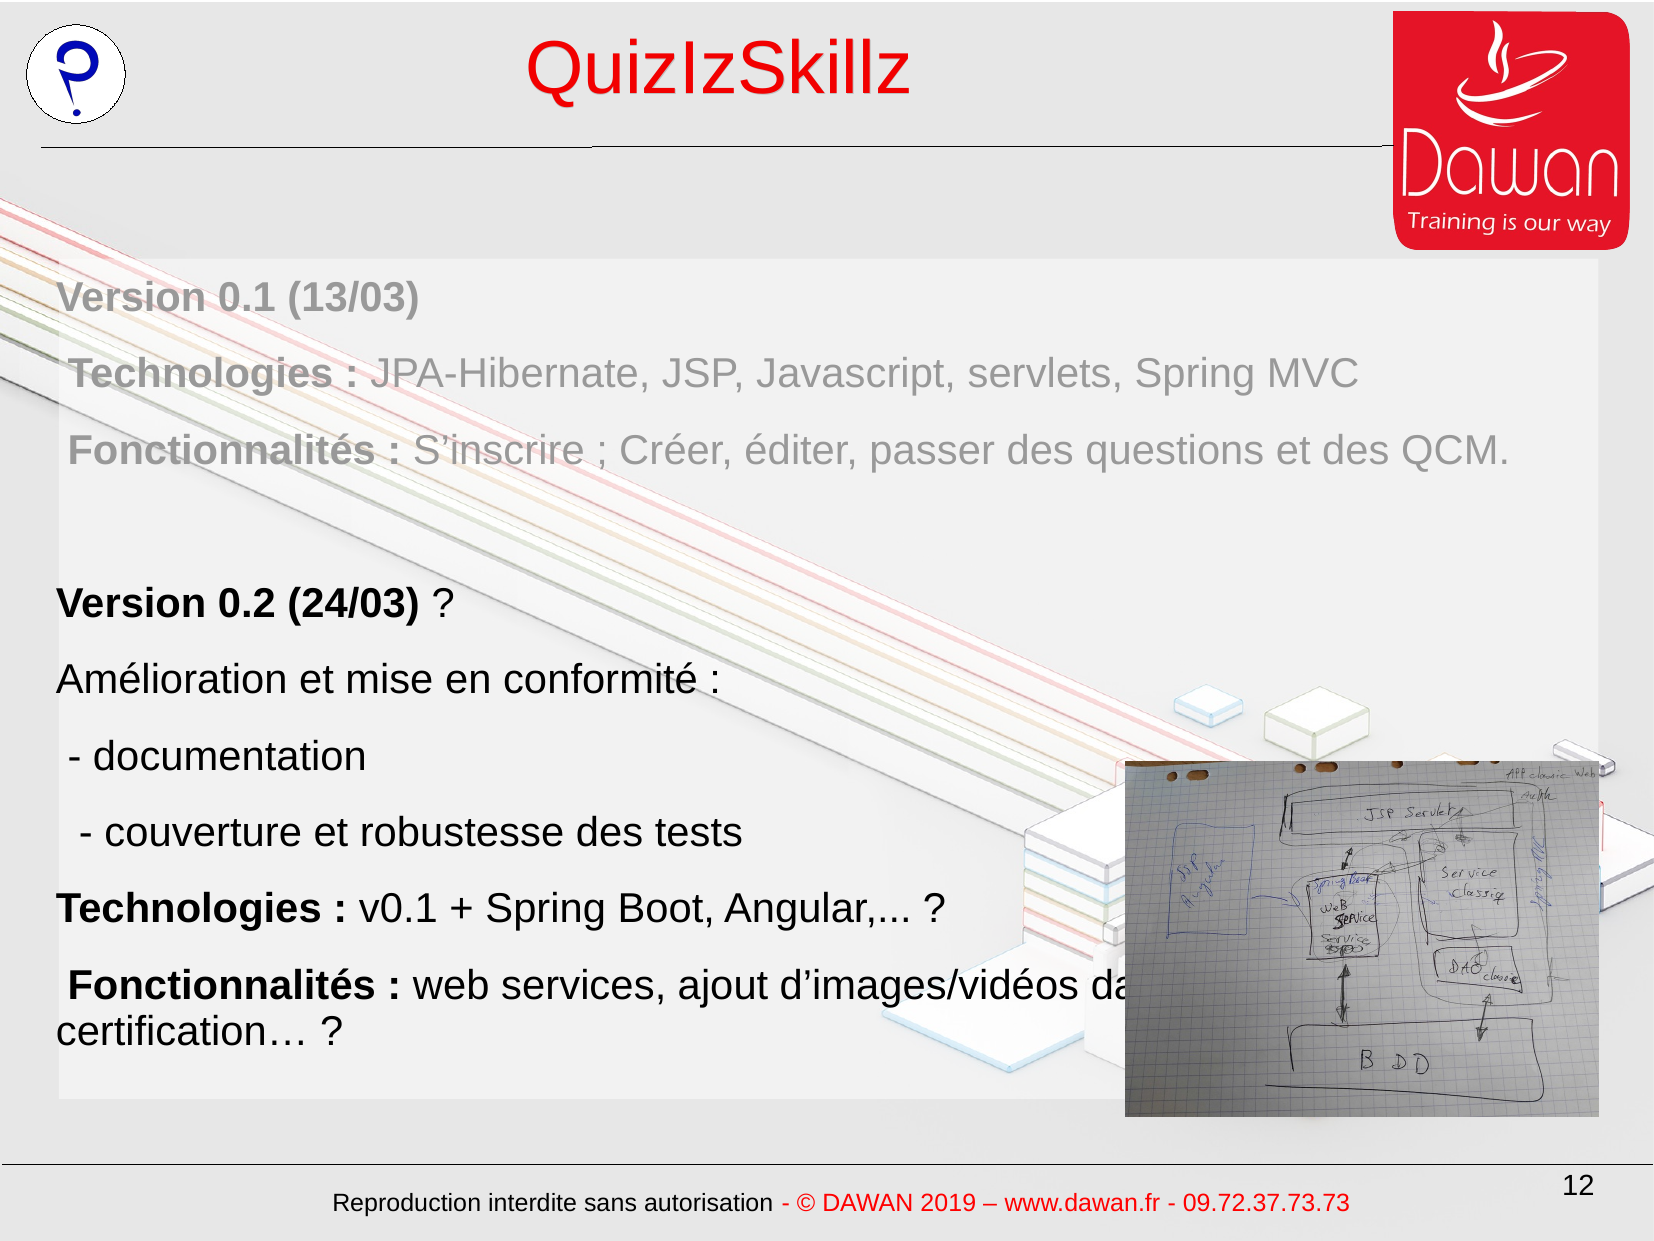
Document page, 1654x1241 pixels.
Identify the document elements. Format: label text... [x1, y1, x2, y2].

text_box [58, 258, 1599, 761]
title QuizIzSkillz [35, 0, 1424, 178]
picture [41, 25, 120, 120]
text_box [26, 24, 116, 124]
list Version 0.1 (13/03) Technologies : JPA-Hibernate, JSP, Javascript, servlets, Spring MVC Fonctionnalités : S’inscrire ; Créer, éditer, passer des questions et des QCM. Version 0.2 (24/03) ? Amélioration et mise en conformité : - documentation - couverture et robustesse des tests Technologies : v0.1 + Spring Boot, Angular,... ? Fonctionnalités : web services, ajout d’images/vidéos dans les questions, certification… ? [55, 273, 1592, 1131]
text_box [90, 26, 126, 98]
picture [0, 2, 1654, 1241]
